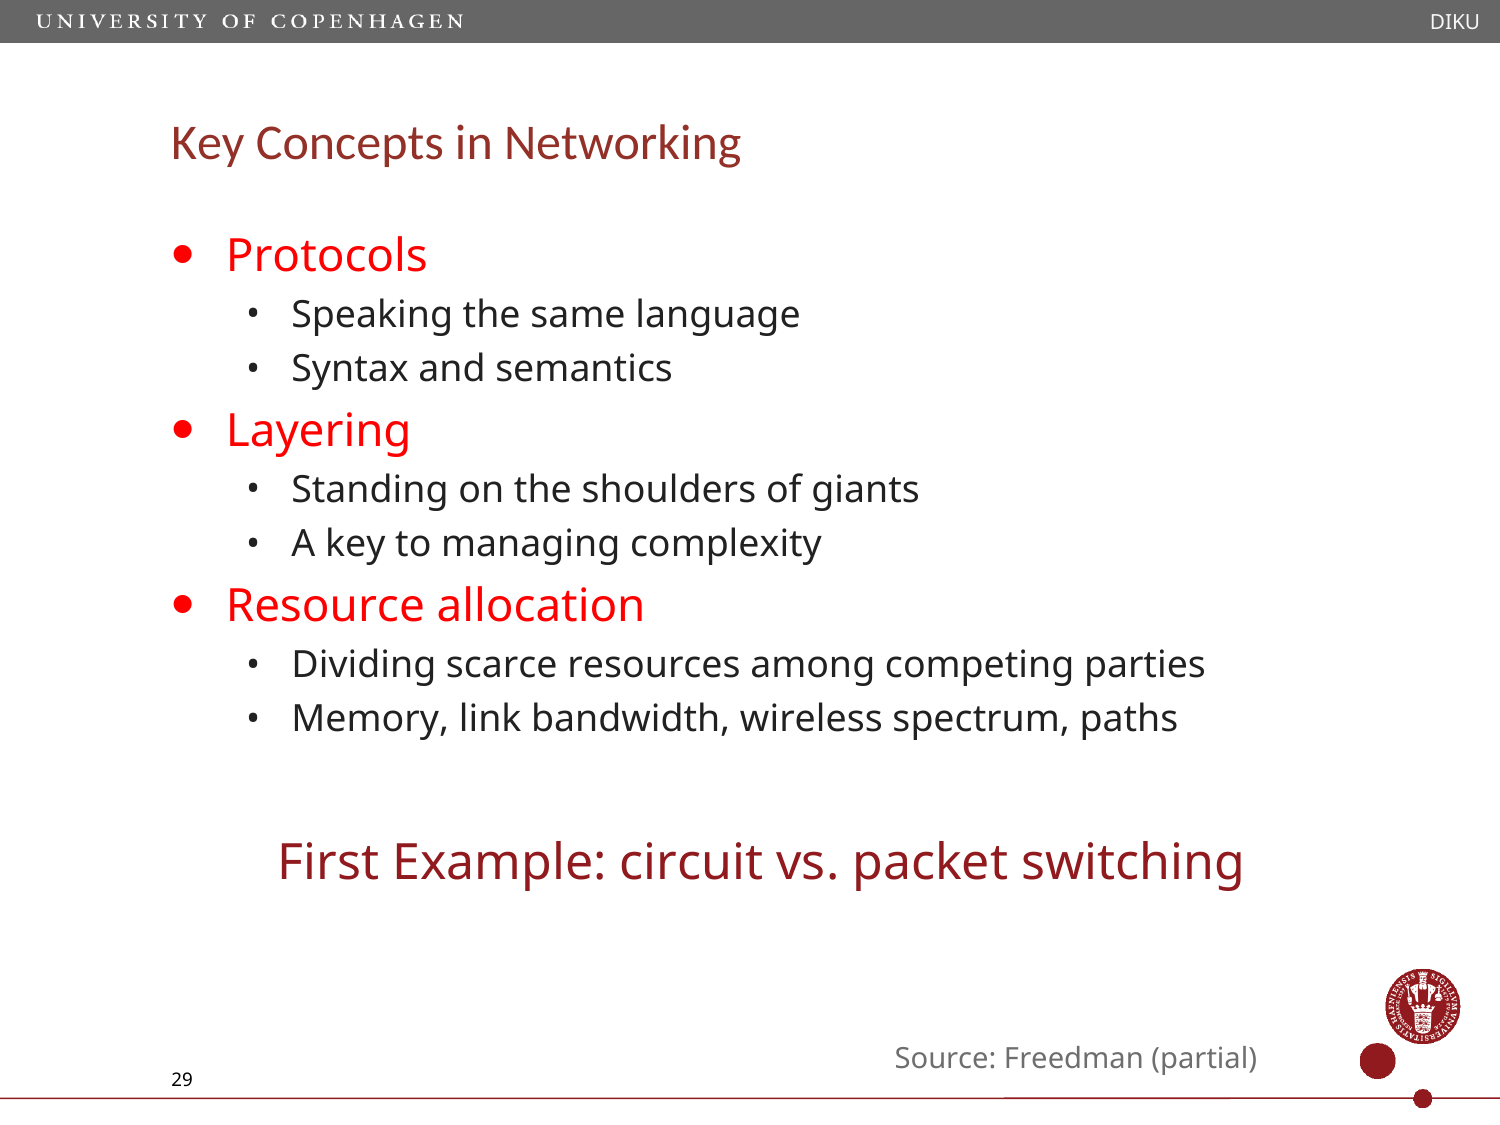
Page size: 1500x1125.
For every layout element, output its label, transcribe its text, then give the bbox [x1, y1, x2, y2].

picture [0, 910, 1500, 1122]
text_box Source: Freedman (partial) [879, 1031, 1341, 1083]
text_box First Example: circuit vs. packet switching [123, 822, 1400, 898]
text_box Protocols Speaking the same language Syntax and semantics Layering Standing on the shoulders of giants A key to managing complexity Resource allocation Dividing scarce resources among competing parties Memory, link bandwidth, wireless spectrum, paths [171, 225, 1329, 822]
text_box DIKU [469, 0, 1495, 43]
text_box <number> [171, 1067, 522, 1092]
text_box Key Concepts in Networking [171, 75, 1329, 171]
